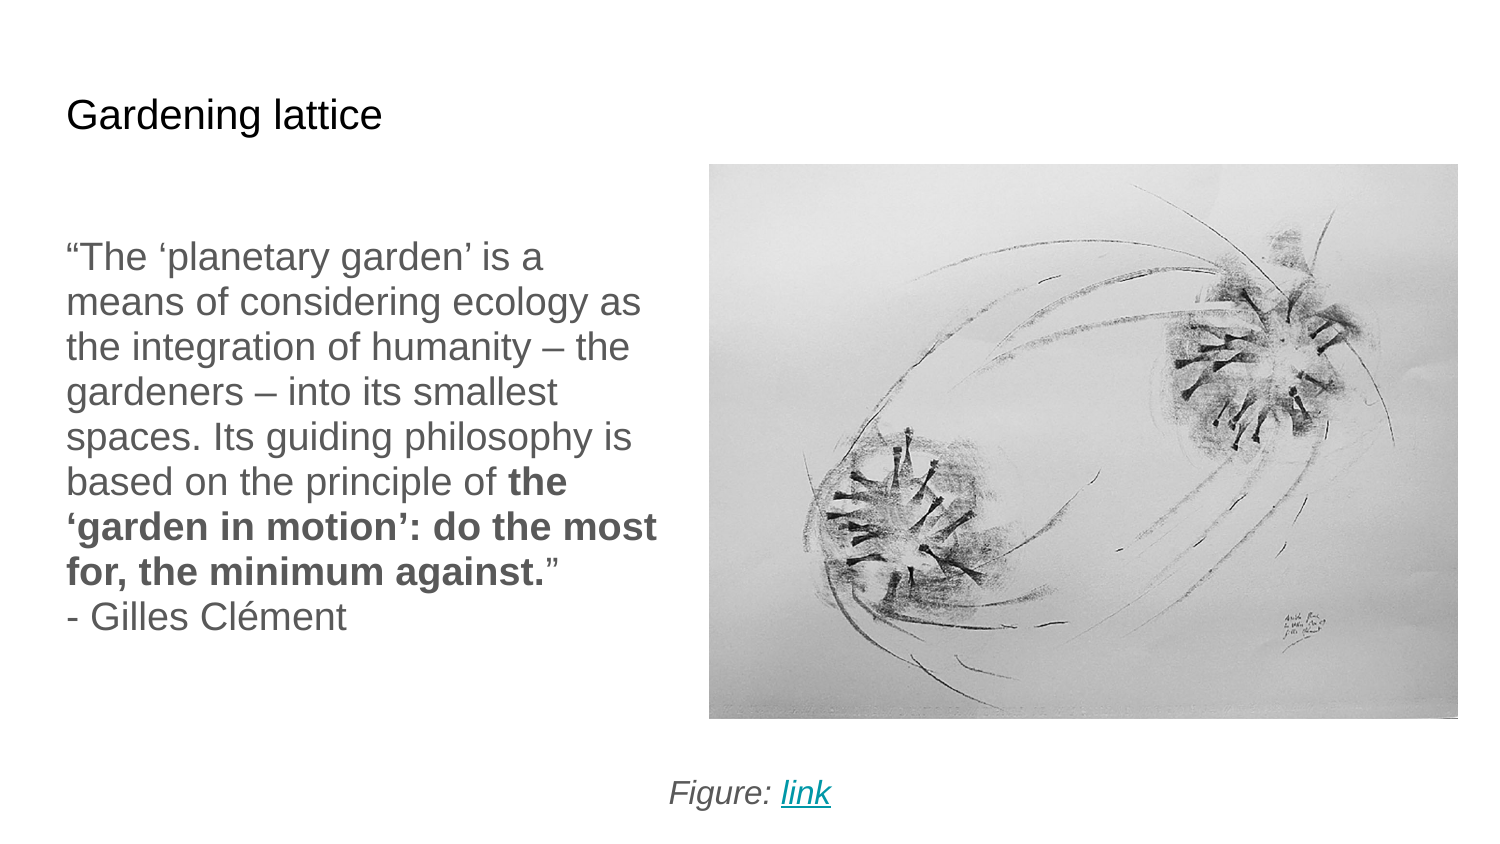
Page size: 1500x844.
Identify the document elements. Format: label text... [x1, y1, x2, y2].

picture [709, 164, 1458, 719]
text_box Gardening lattice [51, 72, 1449, 199]
list Figure: link [97, 758, 1403, 823]
list “The ‘planetary garden’ is a means of considering ecology as the integration of humanity – the gardeners – into its smallest spaces. Its guiding philosophy is based on the principle of the ‘garden in motion’: do the most for, the minimum against.” - Gilles Clément [51, 219, 687, 700]
